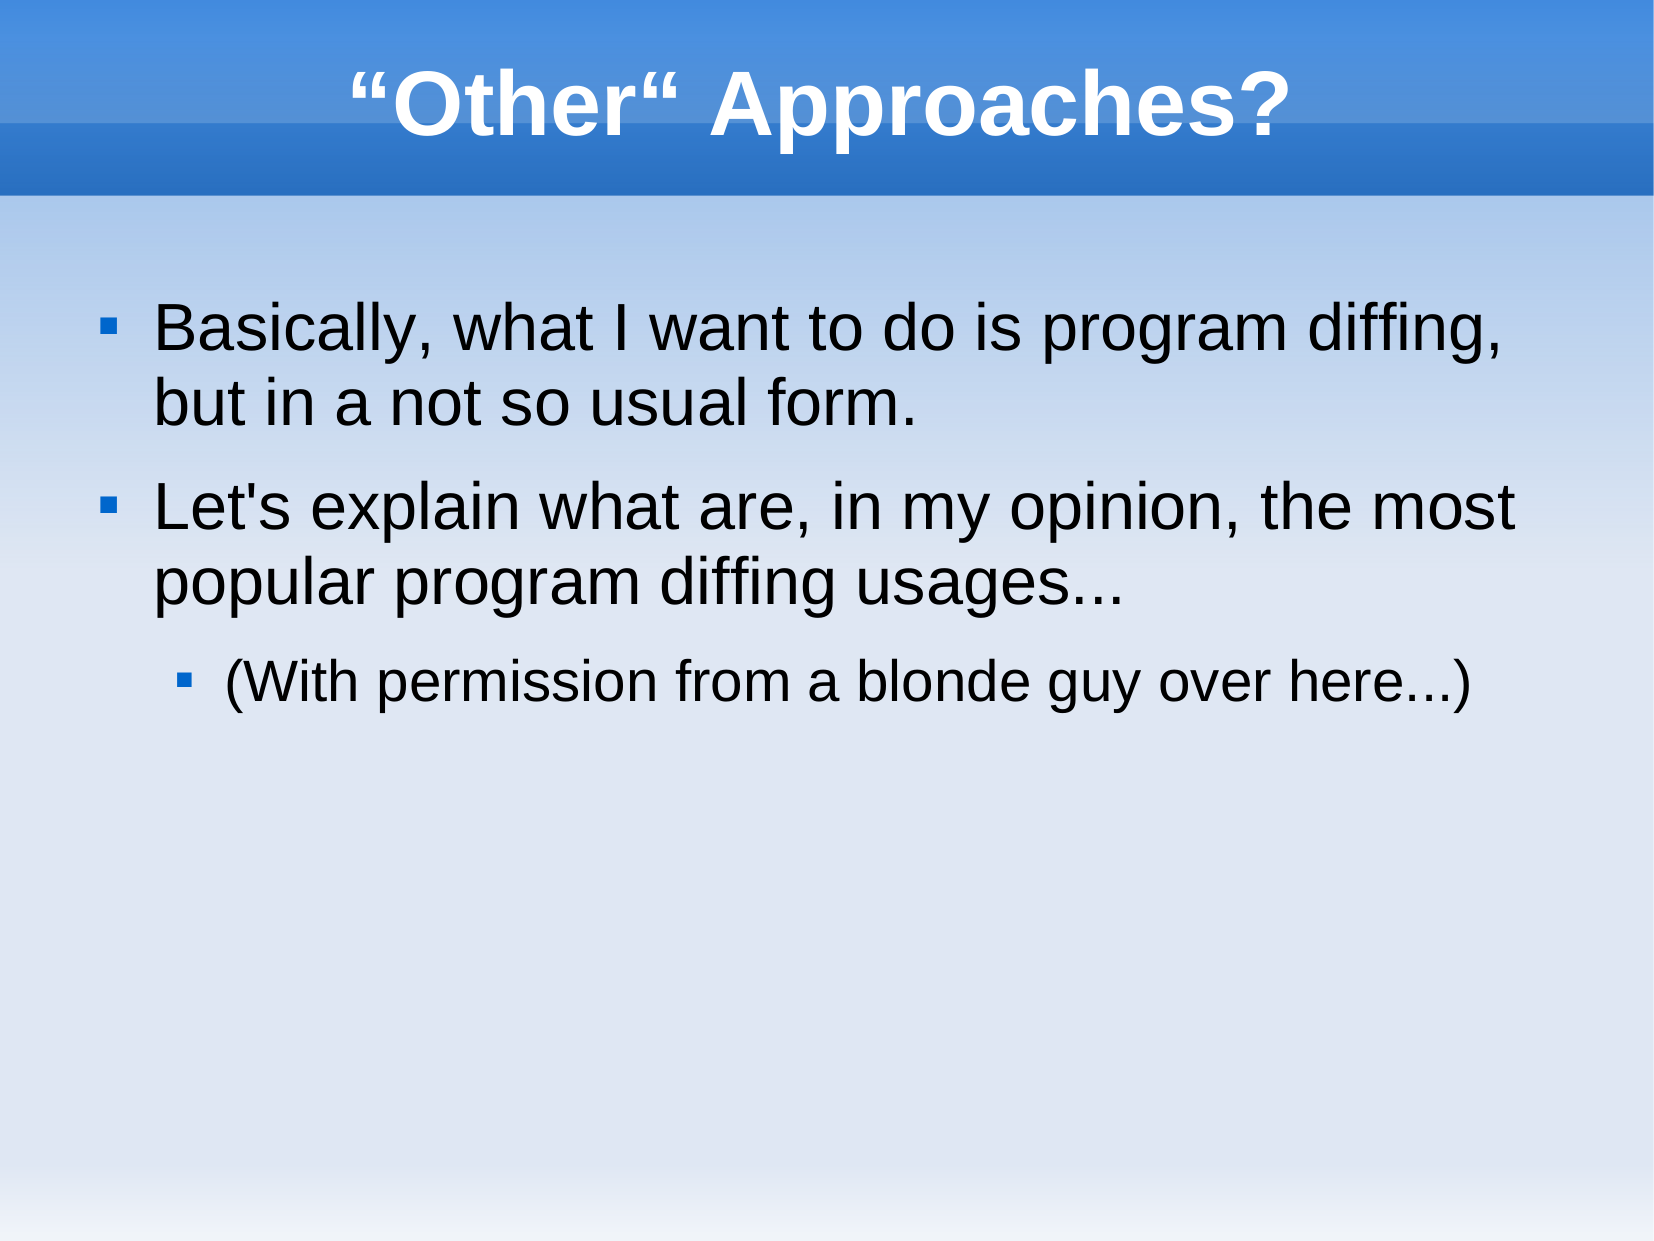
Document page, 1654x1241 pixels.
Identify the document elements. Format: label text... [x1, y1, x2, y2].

picture [0, 0, 1654, 1241]
list Basically, what I want to do is program diffing, but in a not so usual form. Let's explain what are, in my opinion, the most popular program diffing usages... (With permission from a blonde guy over here...) [82, 290, 1571, 1109]
title “Other“ Approaches? [76, 0, 1565, 208]
